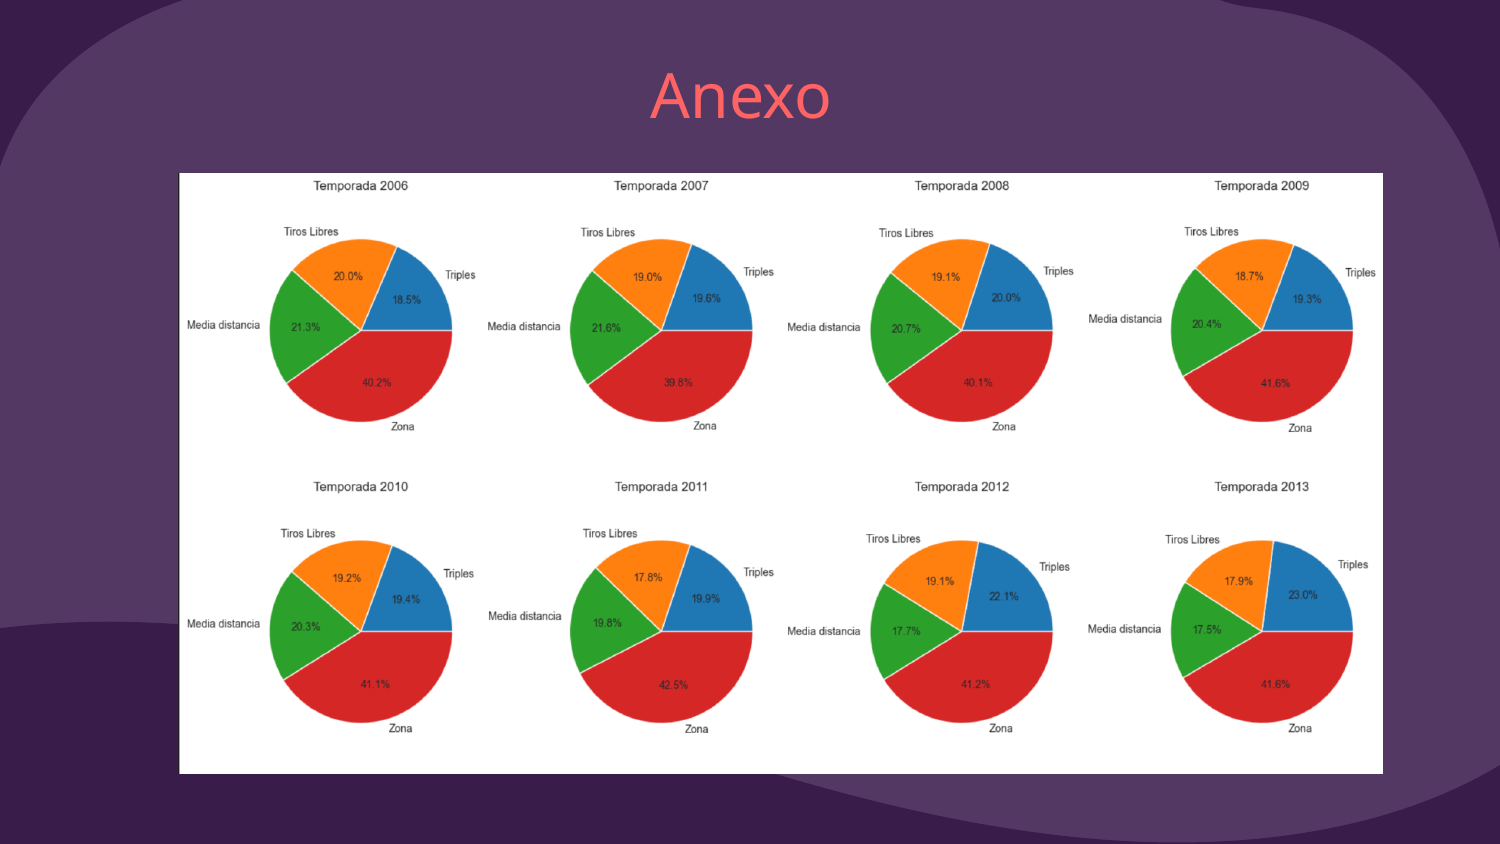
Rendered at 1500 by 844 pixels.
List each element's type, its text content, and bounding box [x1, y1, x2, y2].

picture [178, 173, 1383, 774]
title Anexo [424, 42, 1058, 147]
